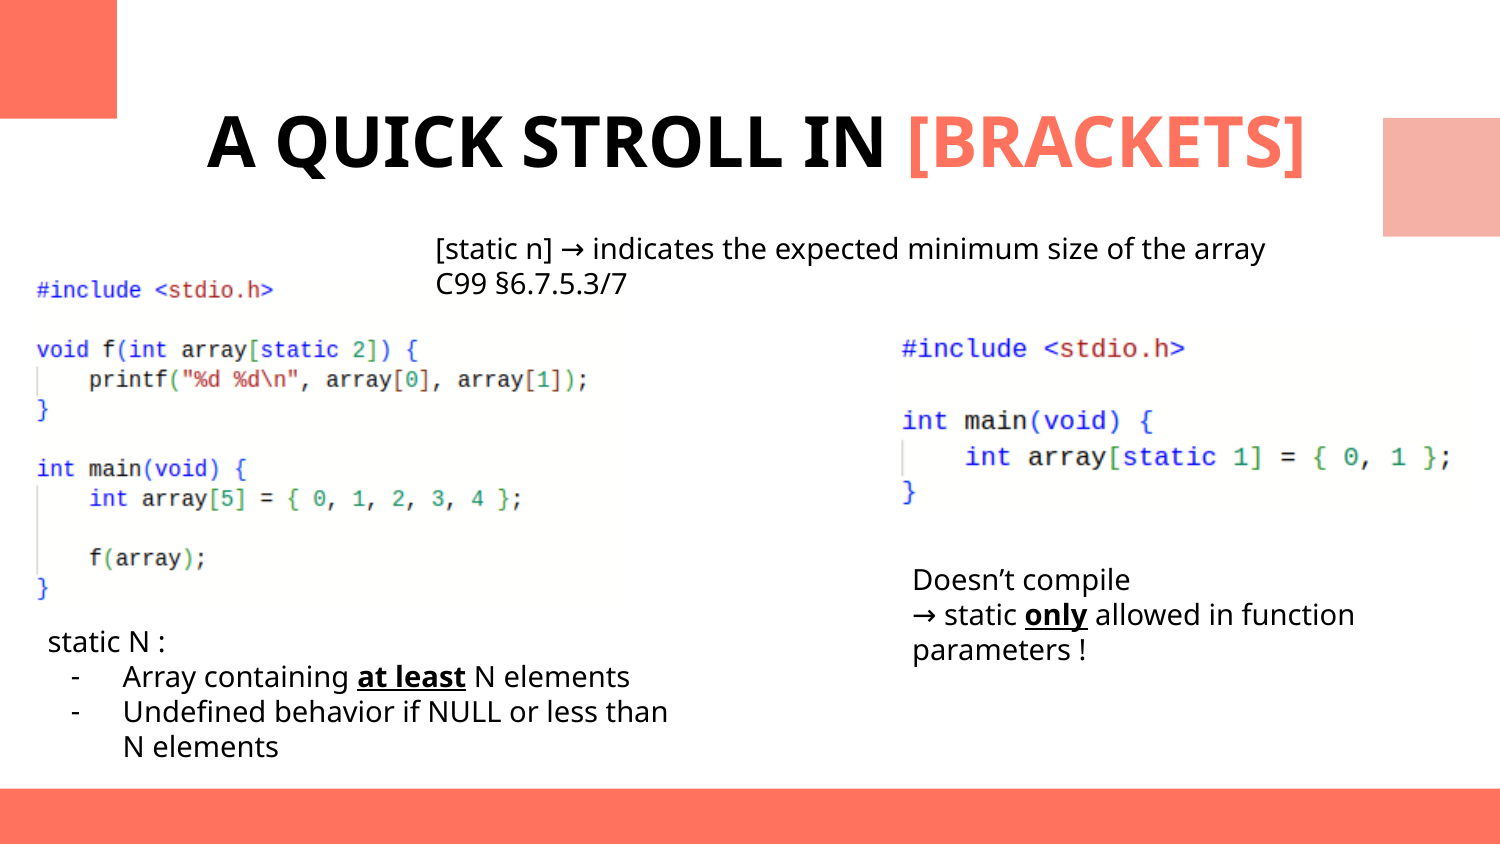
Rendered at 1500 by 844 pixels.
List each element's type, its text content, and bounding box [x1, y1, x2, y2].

picture [897, 329, 1473, 515]
text_box Doesn’t compile → static only allowed in function parameters ! [897, 546, 1450, 680]
picture [32, 279, 615, 608]
text_box static N : Array containing at least N elements Undefined behavior if NULL or less than N elements [32, 608, 695, 775]
title A QUICK STROLL IN [BRACKETS] [105, 102, 1410, 177]
text_box [static n] → indicates the expected minimum size of the array C99 §6.7.5.3/7 [420, 215, 1369, 306]
